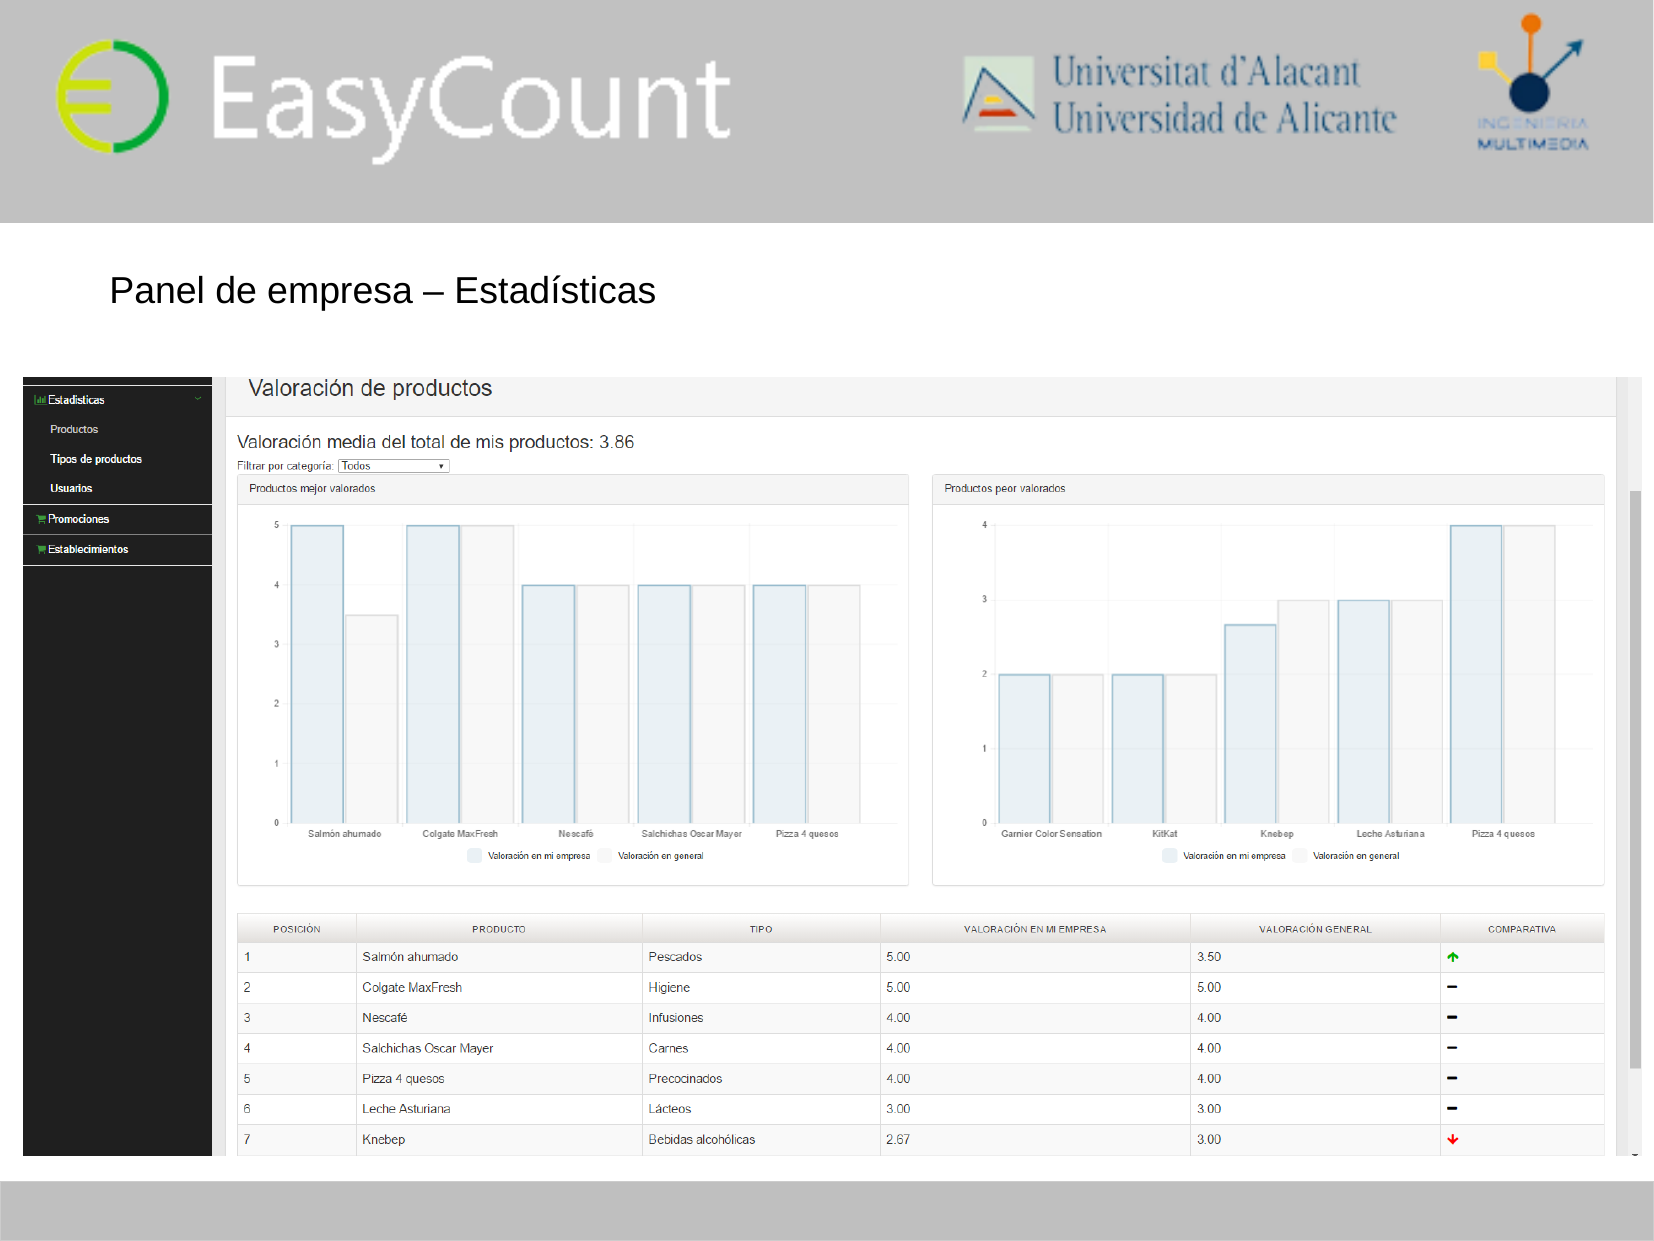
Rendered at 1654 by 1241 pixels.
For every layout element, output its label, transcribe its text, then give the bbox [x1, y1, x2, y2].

picture [0, 0, 1654, 223]
text_box [0, 1181, 1654, 1241]
text_box Panel de empresa – Estadísticas [94, 262, 672, 319]
picture [23, 377, 1642, 1156]
